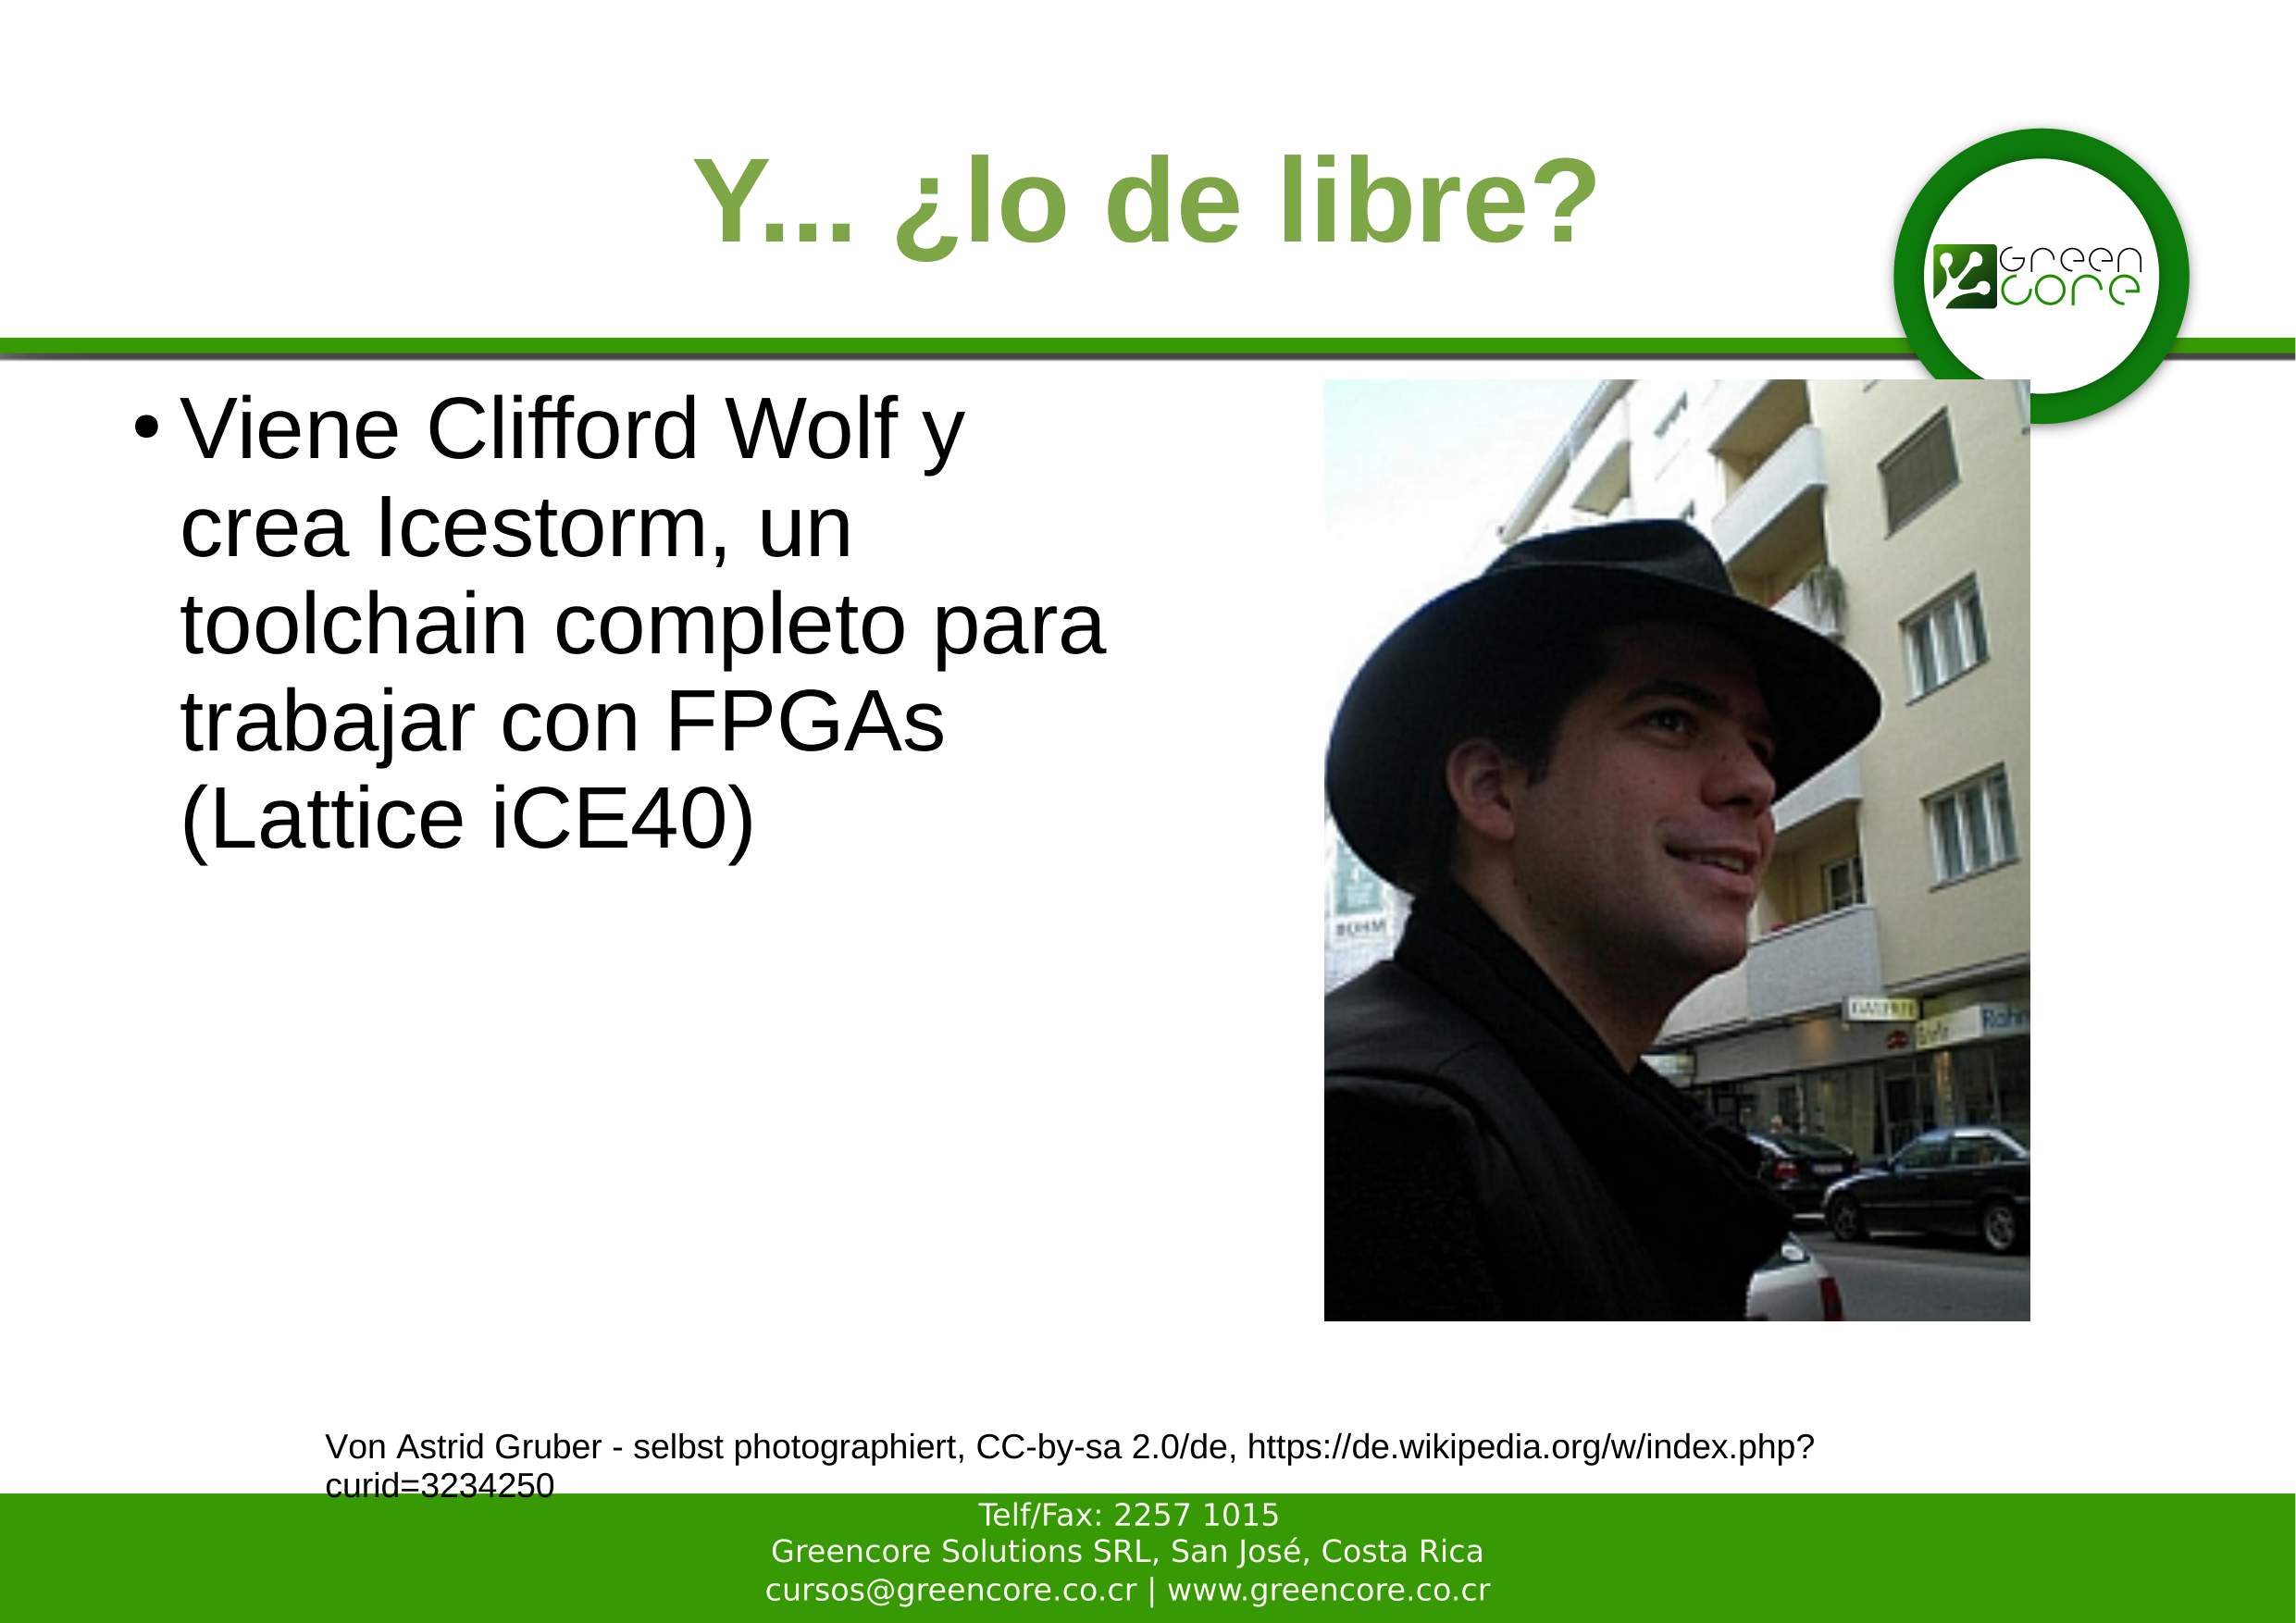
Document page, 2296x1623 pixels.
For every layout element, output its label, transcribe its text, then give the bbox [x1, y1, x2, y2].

text_box Von Astrid Gruber - selbst photographiert, CC-by-sa 2.0/de, https://de.wikipedia.org/w/index.php?curid=3234250 [311, 1419, 2055, 1512]
picture [0, 0, 2296, 1623]
list Viene Clifford Wolf y crea Icestorm, un toolchain completo para trabajar con FPGAs (Lattice iCE40) [115, 379, 1123, 1321]
title Y... ¿lo de libre? [115, 64, 2181, 336]
